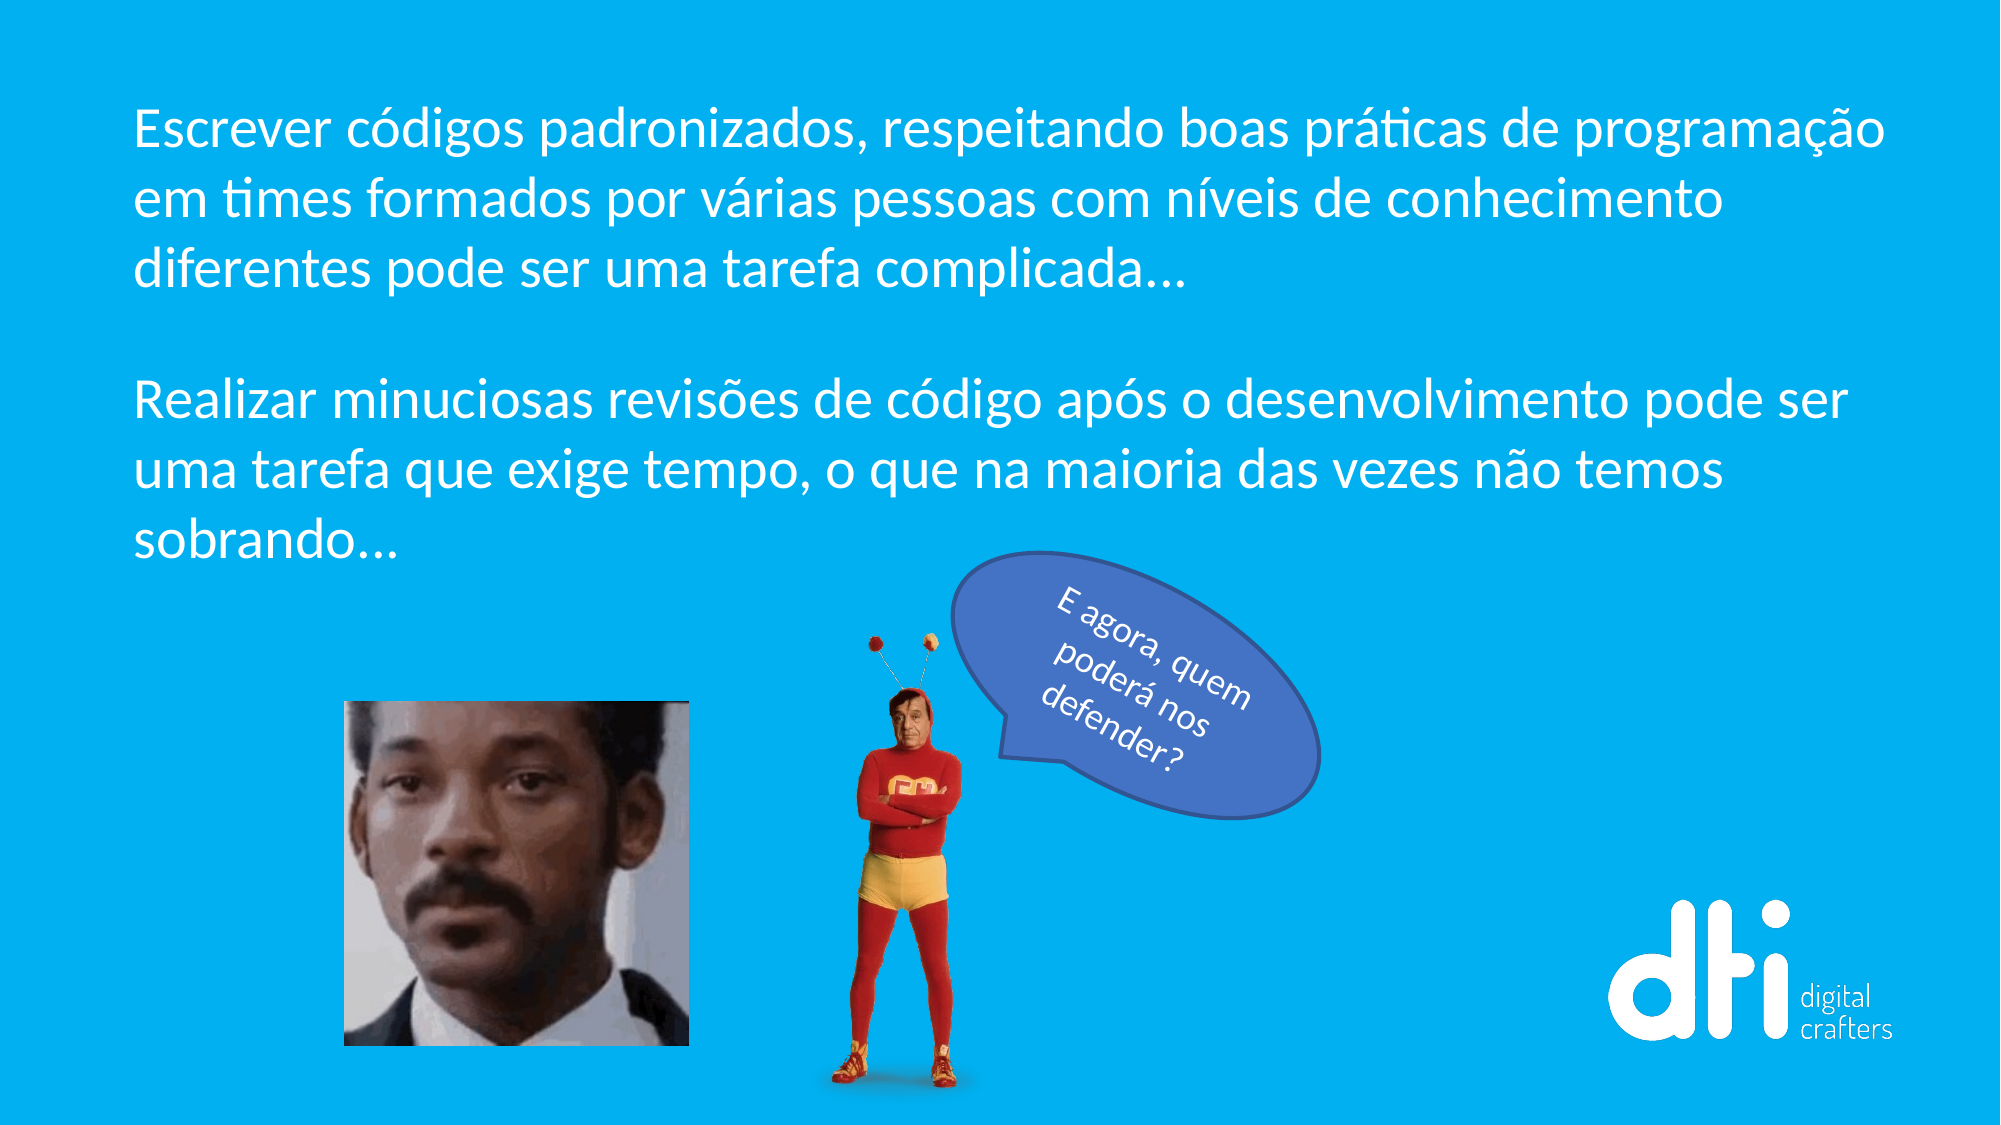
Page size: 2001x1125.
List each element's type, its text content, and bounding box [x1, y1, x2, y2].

text_box E agora, quem poderá nos defender? [952, 552, 1320, 819]
picture [924, 634, 938, 651]
picture [832, 688, 963, 1090]
text_box Escrever códigos padronizados, respeitando boas práticas de programação em times formados por várias pessoas com níveis de conhecimento diferentes pode ser uma tarefa complicada... [119, 81, 1968, 352]
picture [345, 702, 688, 1045]
picture [1764, 954, 1787, 1038]
text_box Realizar minuciosas revisões de código após o desenvolvimento pode ser uma tarefa que exige tempo, o que na maioria das vezes não temos sobrando... [119, 352, 1968, 623]
picture [1762, 900, 1789, 928]
picture [869, 637, 883, 651]
picture [1609, 900, 1695, 1040]
picture [1708, 900, 1754, 1038]
